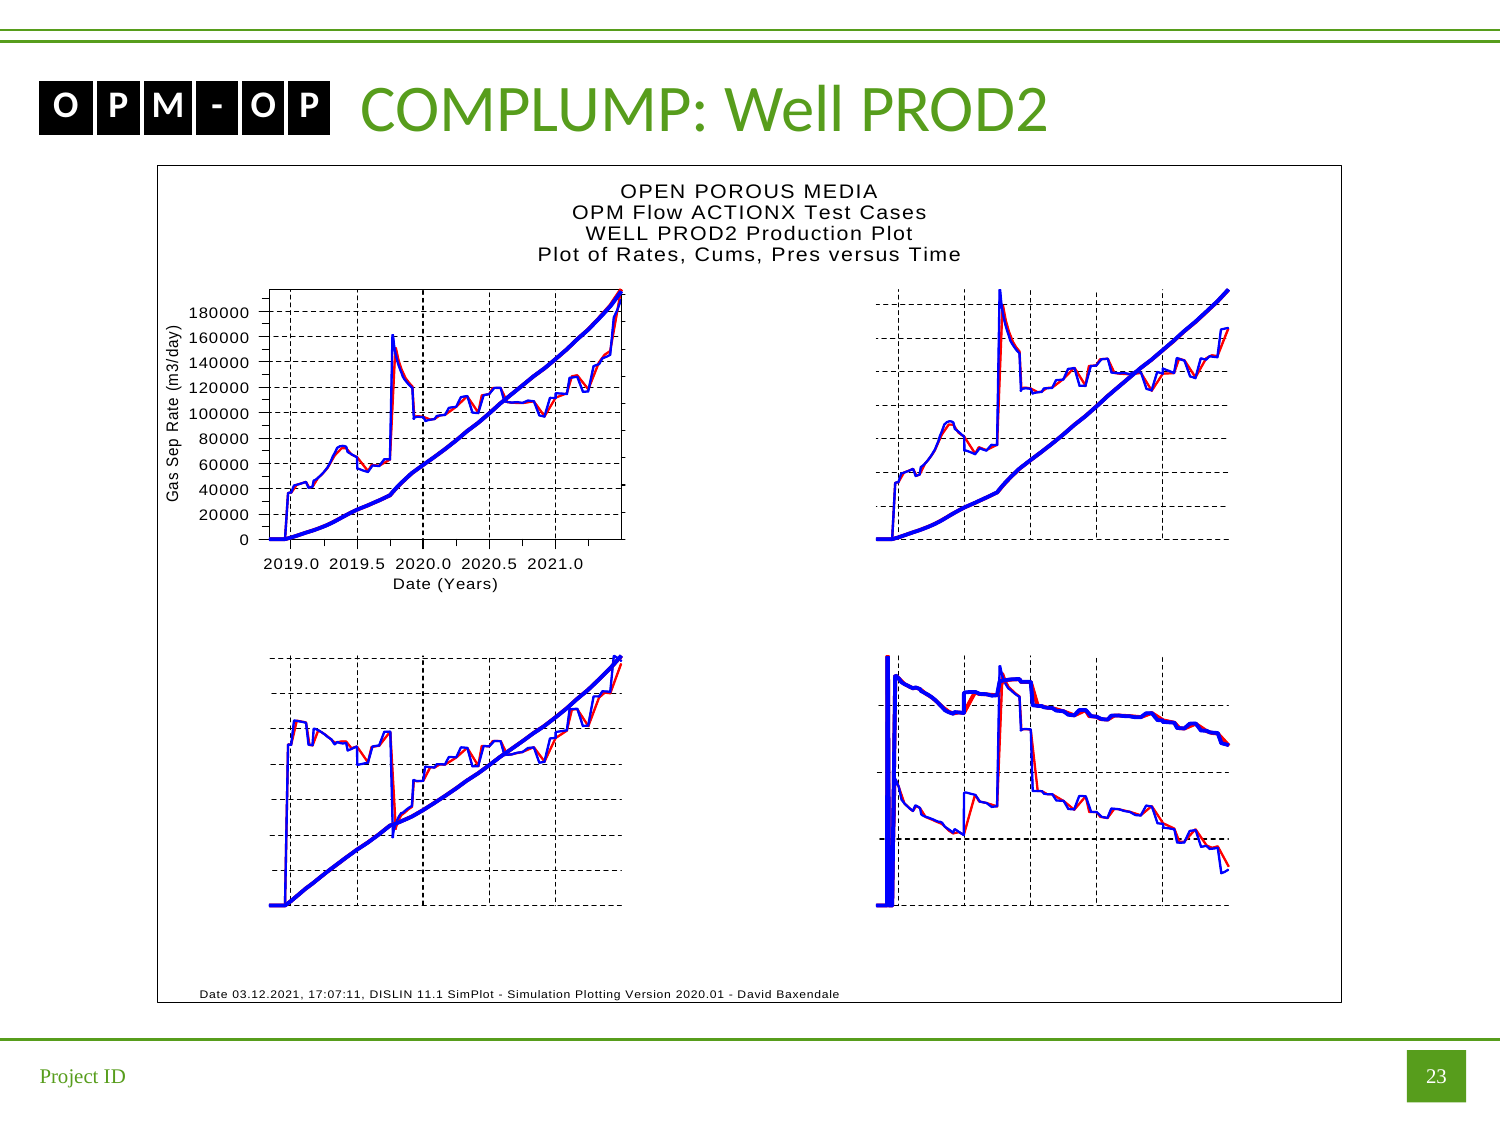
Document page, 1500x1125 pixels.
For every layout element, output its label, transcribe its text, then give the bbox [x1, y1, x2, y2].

title COMPLUMP: Well PROD2 [360, 77, 1425, 153]
picture [157, 165, 1343, 1004]
